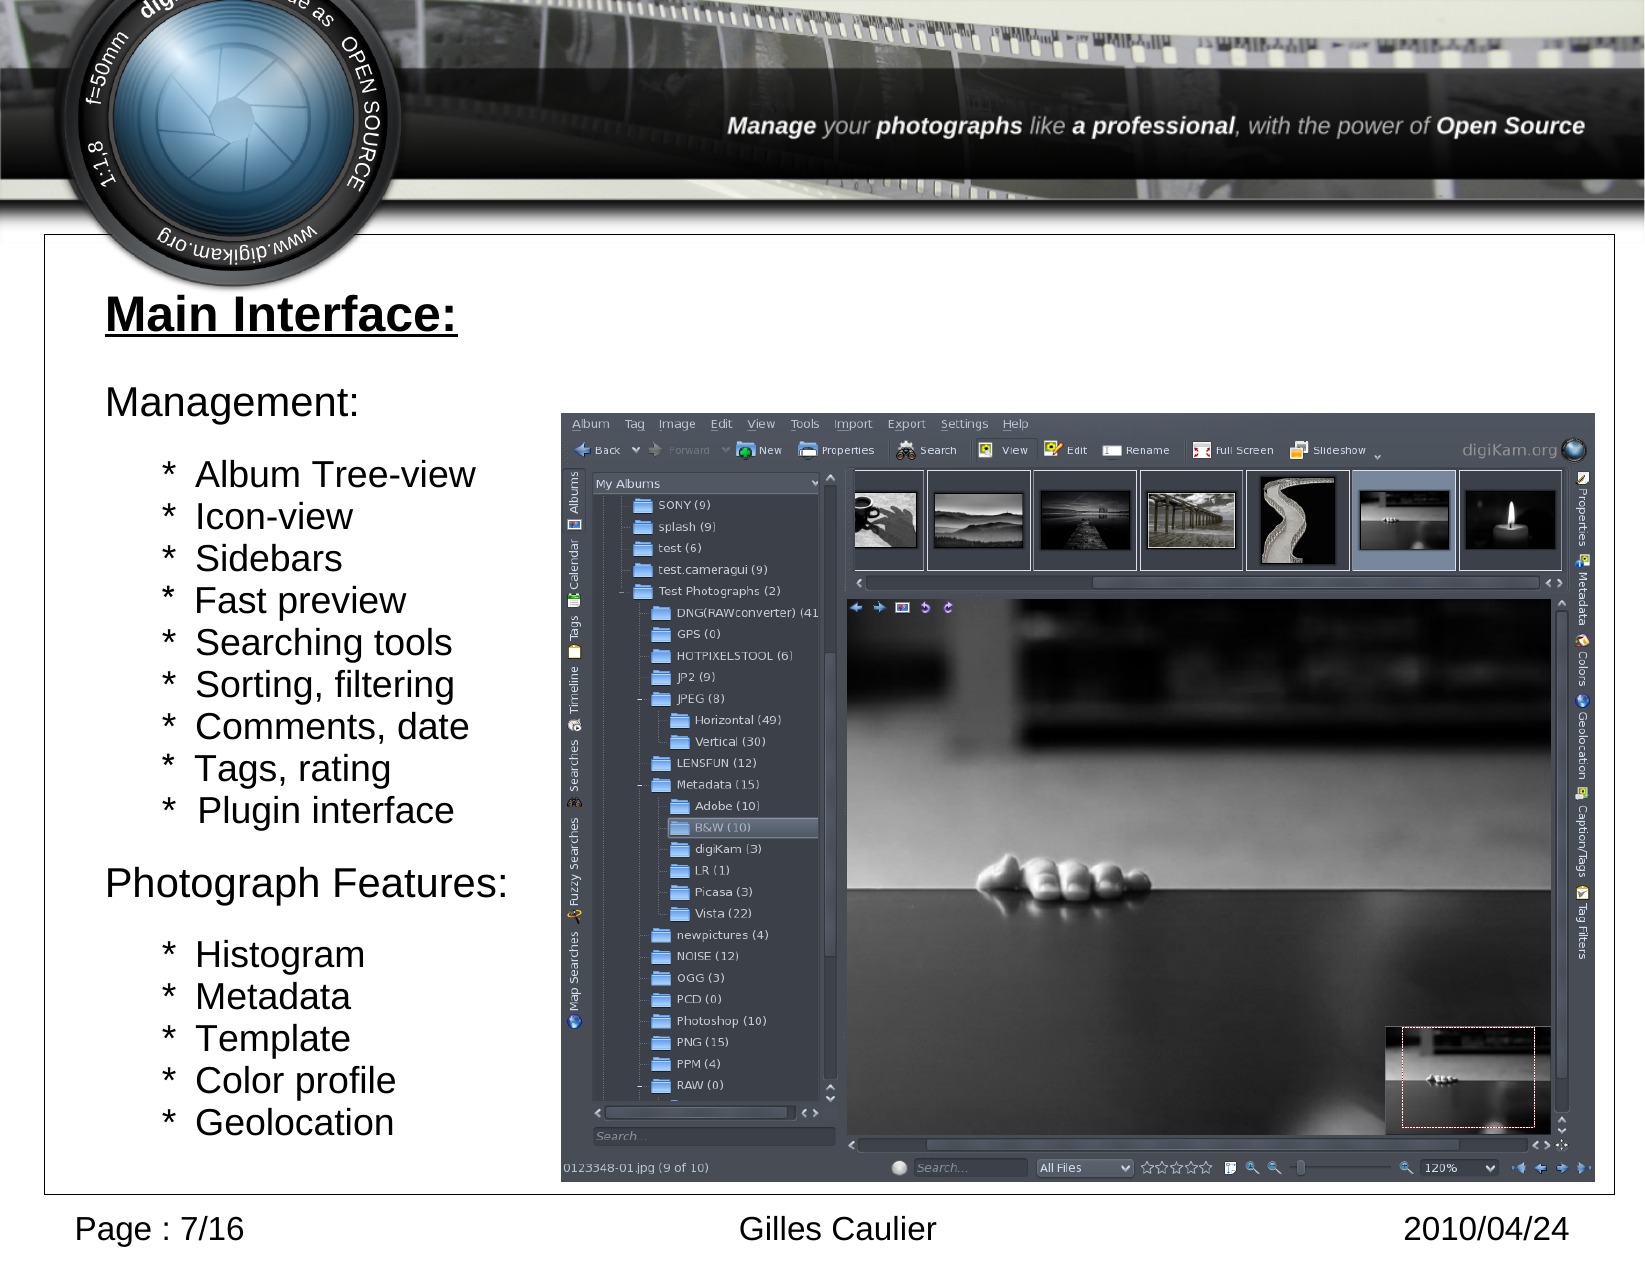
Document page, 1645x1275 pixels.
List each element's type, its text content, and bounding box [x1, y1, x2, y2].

picture [0, 0, 1645, 296]
picture [561, 413, 1595, 1182]
title Main Interface: d Management: * Album Tree-view * Icon-view * Sidebars * Fast preview * Searching tools * Sorting, filtering * Comments, date * Tags, rating * Plugin interface Photograph Features: * Histogram * Metadata * Template * Color profile * Geolocation [44, 243, 1615, 1195]
text_box Page : <numéro>/16 Gilles Caulier 2010/04/24 [21, 1207, 1623, 1251]
